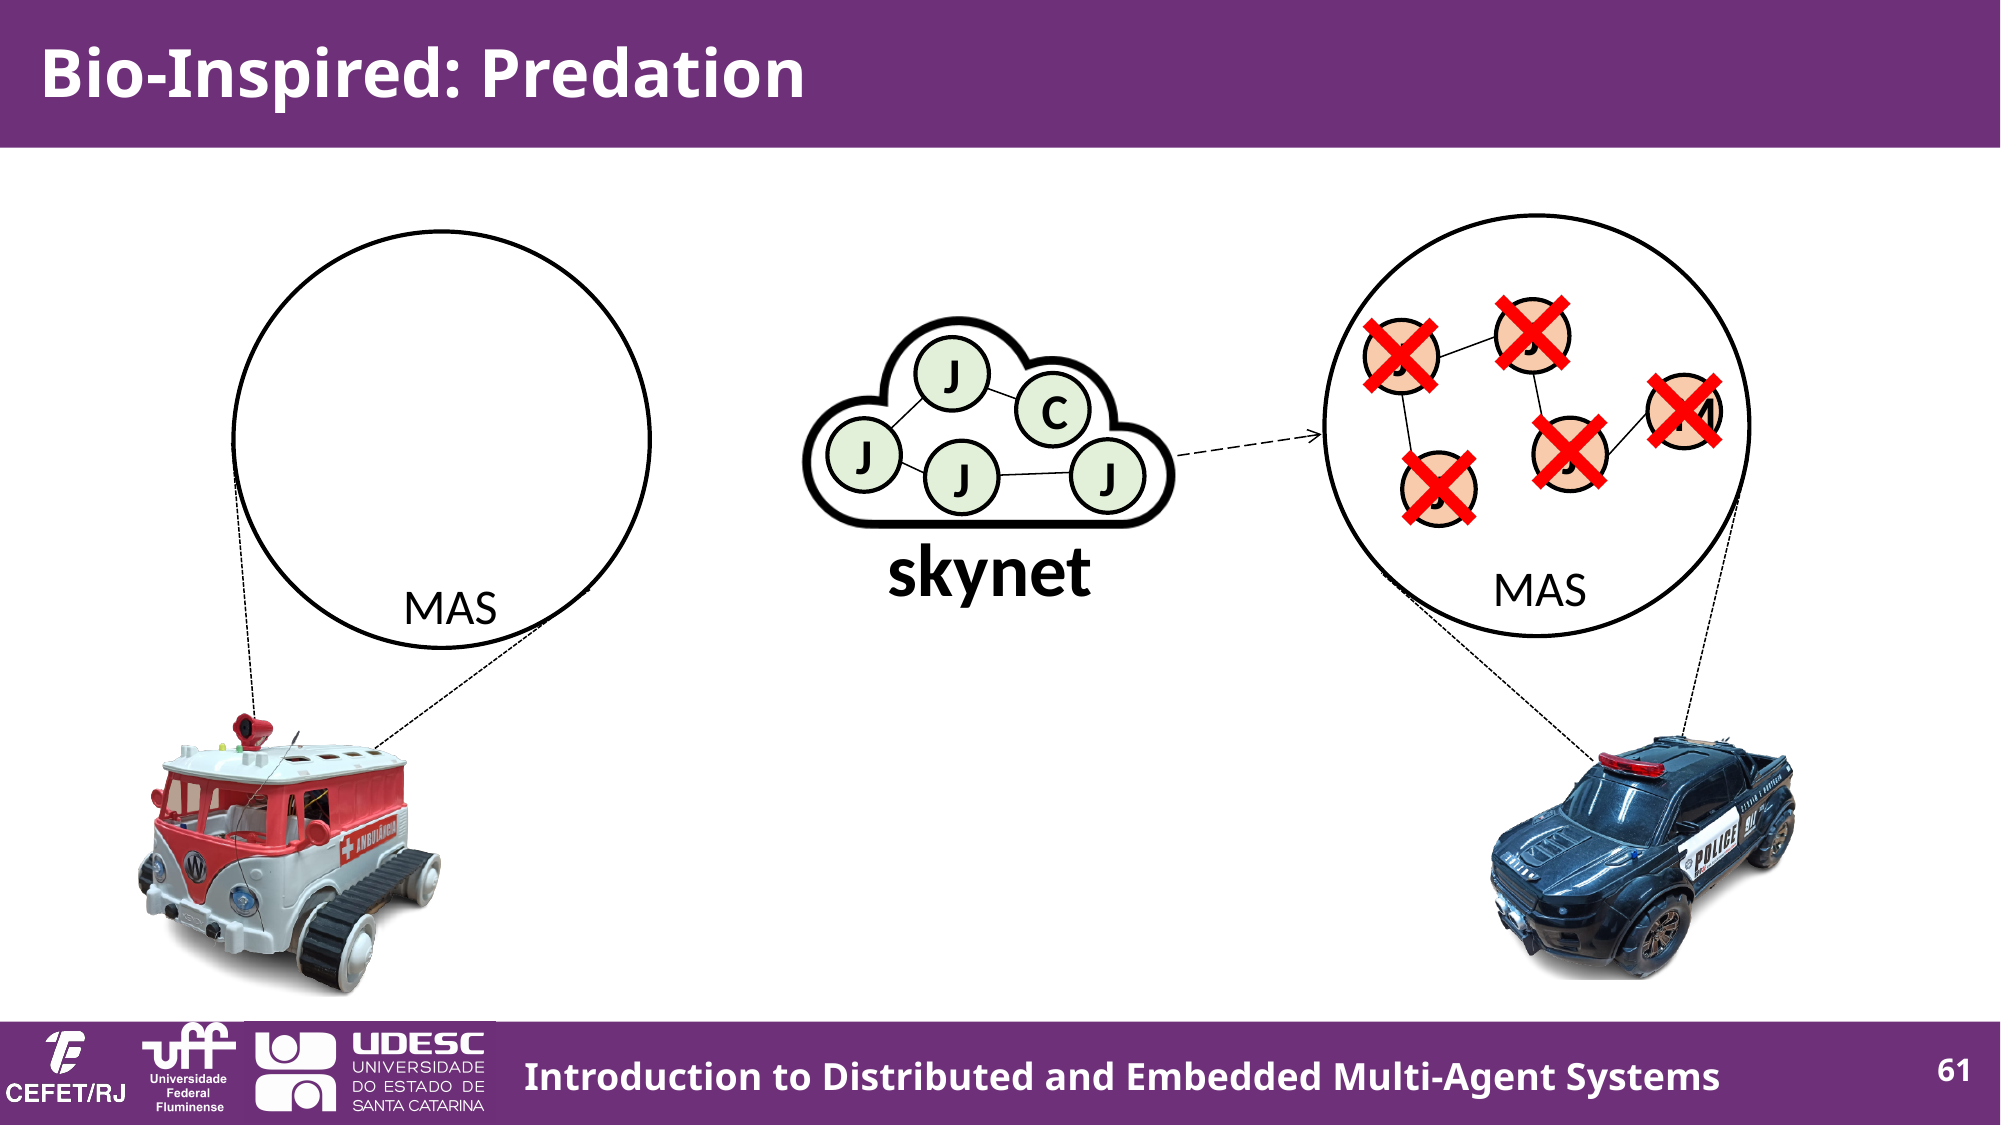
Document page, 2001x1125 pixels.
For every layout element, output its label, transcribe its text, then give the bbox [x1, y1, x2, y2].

text_box skynet [873, 513, 1108, 619]
picture [1518, 400, 1621, 503]
text_box [392, 642, 491, 648]
picture [1388, 436, 1490, 539]
text_box [233, 231, 650, 641]
picture [1481, 281, 1584, 384]
picture [6, 1009, 125, 1125]
text_box J [915, 337, 989, 411]
text_box Bio-Inspired: Predation [25, 23, 1999, 119]
picture [777, 210, 1202, 635]
text_box MAS [1477, 549, 1603, 625]
picture [244, 1021, 496, 1123]
text_box J [1070, 439, 1145, 513]
picture [1485, 733, 1800, 980]
text_box J [827, 418, 901, 492]
text_box C [1016, 372, 1090, 447]
picture [1349, 304, 1452, 407]
text_box [1324, 215, 1750, 637]
picture [132, 711, 446, 997]
text_box MAS [388, 566, 513, 642]
picture [1633, 359, 1736, 462]
picture [141, 1021, 237, 1117]
text_box J [925, 440, 999, 515]
